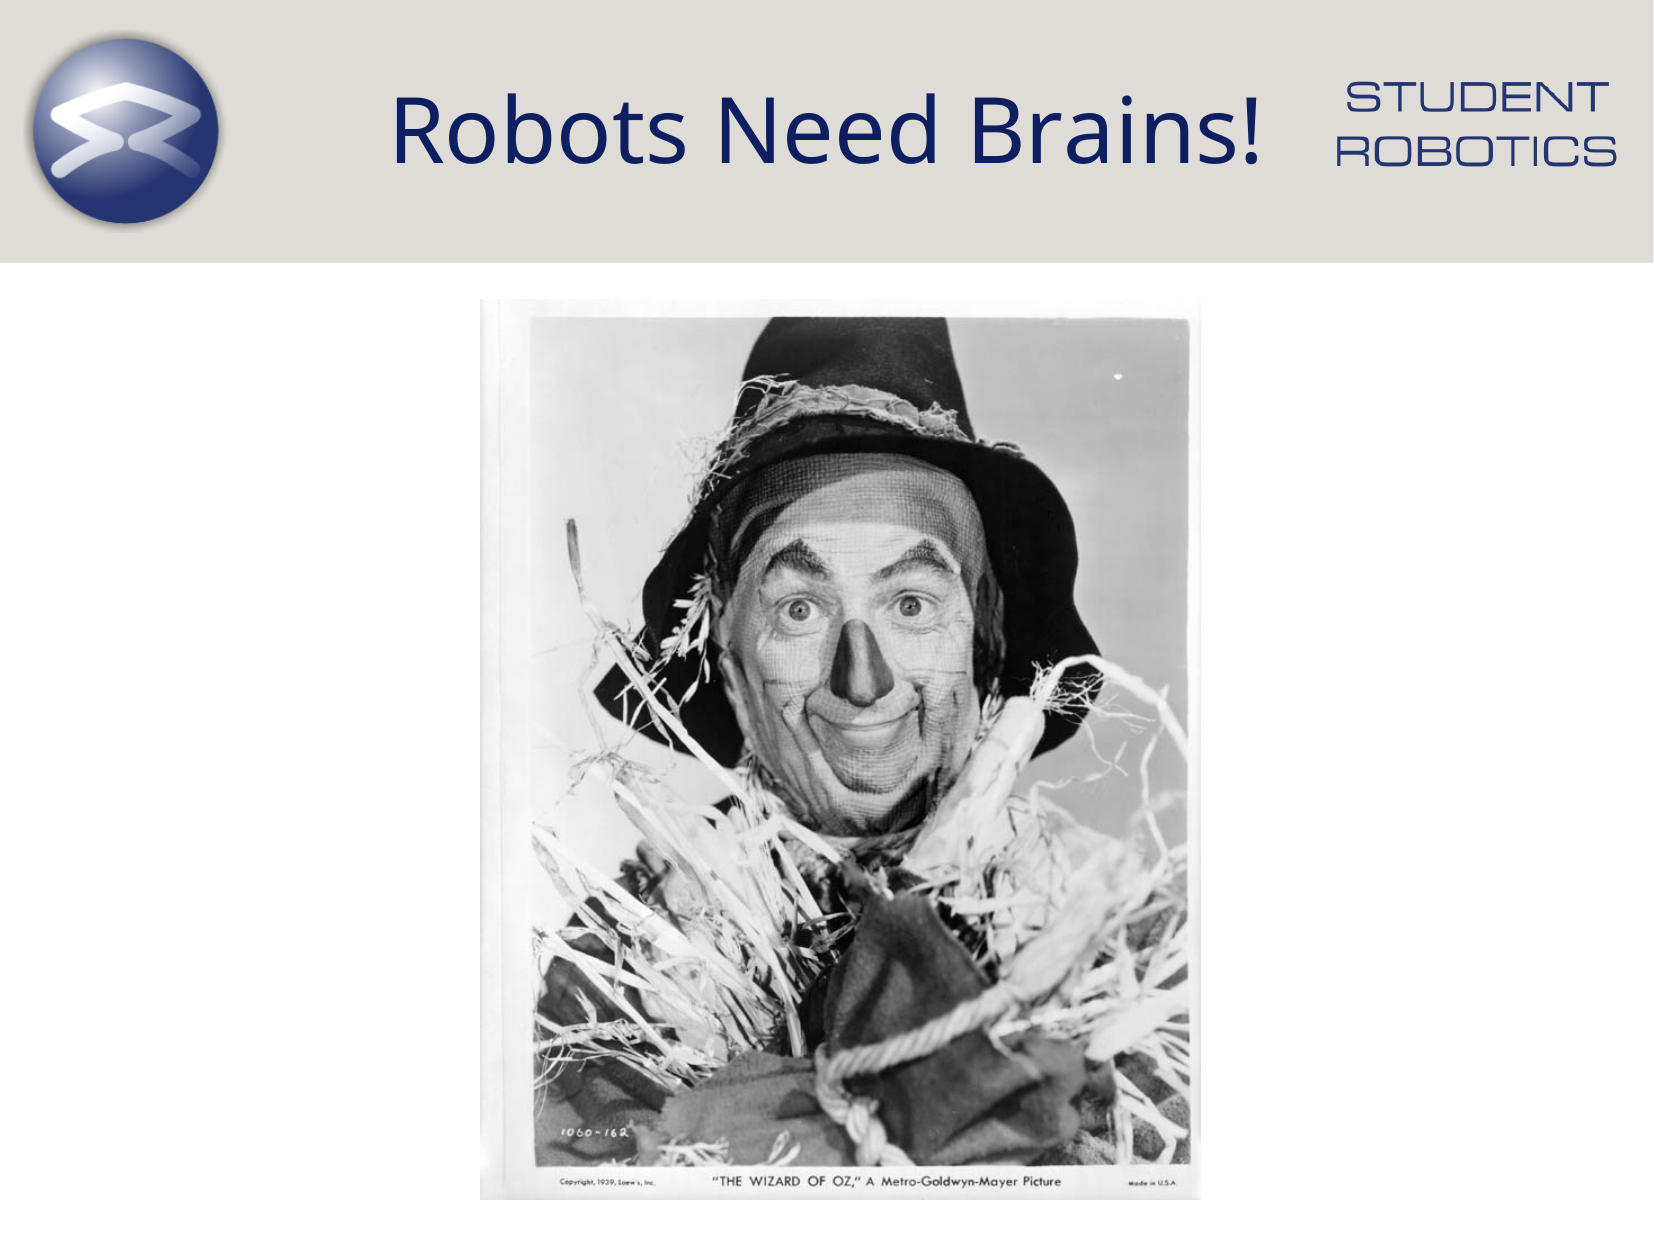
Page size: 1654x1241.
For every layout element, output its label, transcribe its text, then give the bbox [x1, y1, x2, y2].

picture [480, 299, 1201, 1201]
picture [1571, 68, 1633, 174]
picture [9, 19, 82, 245]
title Robots Need Brains! [82, 0, 1571, 257]
